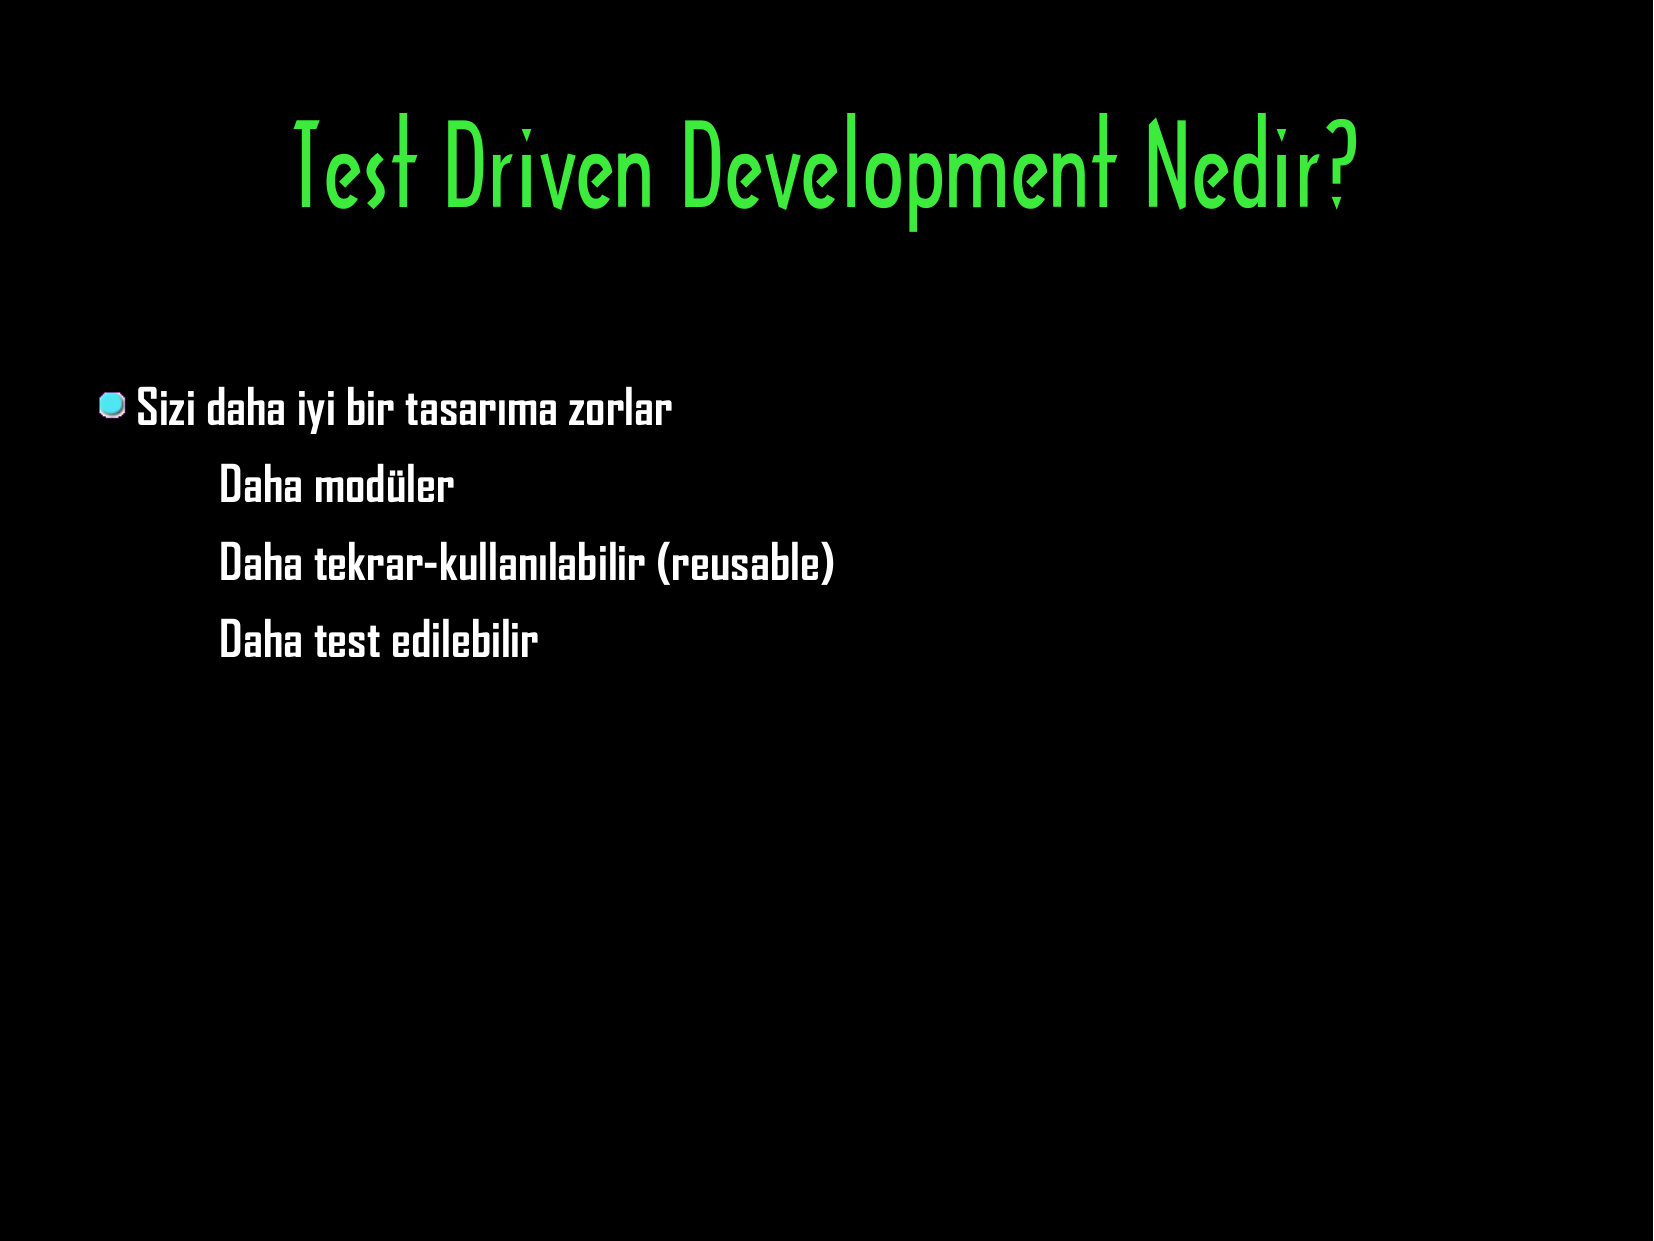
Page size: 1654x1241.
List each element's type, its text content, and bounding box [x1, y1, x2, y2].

text_box Test Driven Development Nedir? [275, 105, 1378, 243]
text_box Sizi daha iyi bir tasarıma zorlar Daha modüler Daha tekrar-kullanılabilir (reusable) Daha test edilebilir [83, 212, 850, 680]
